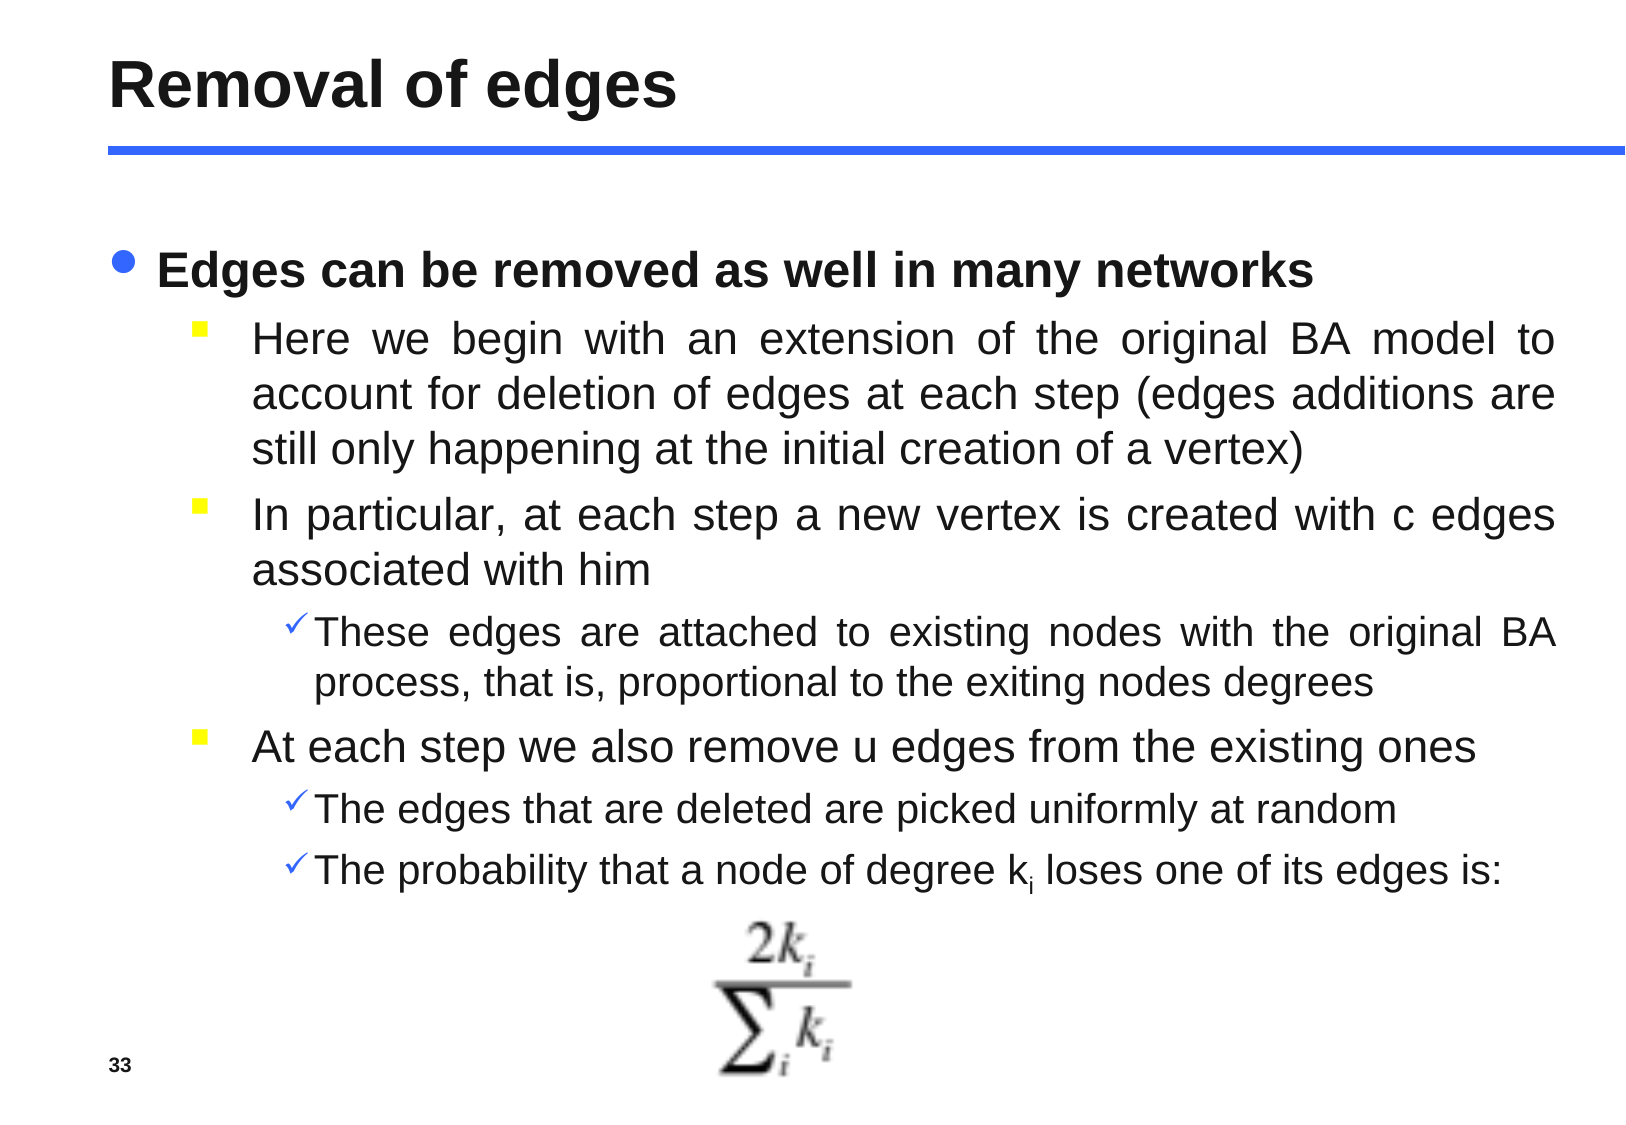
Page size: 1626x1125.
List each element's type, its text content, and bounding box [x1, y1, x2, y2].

chart [706, 905, 857, 1085]
title Removal of edges [108, 30, 1558, 131]
text_box <number> [108, 1051, 188, 1077]
list Edges can be removed as well in many networks Here we begin with an extension of the original BA model to account for deletion of edges at each step (edges additions are still only happening at the initial creation of a vertex) In particular, at each step a new vertex is created with c edges associated with him These edges are attached to existing nodes with the original BA process, that is, proportional to the exiting nodes degrees At each step we also remove u edges from the existing ones The edges that are deleted are picked uniformly at random The probability that a node of degree ki loses one of its edges is: [108, 237, 1558, 975]
